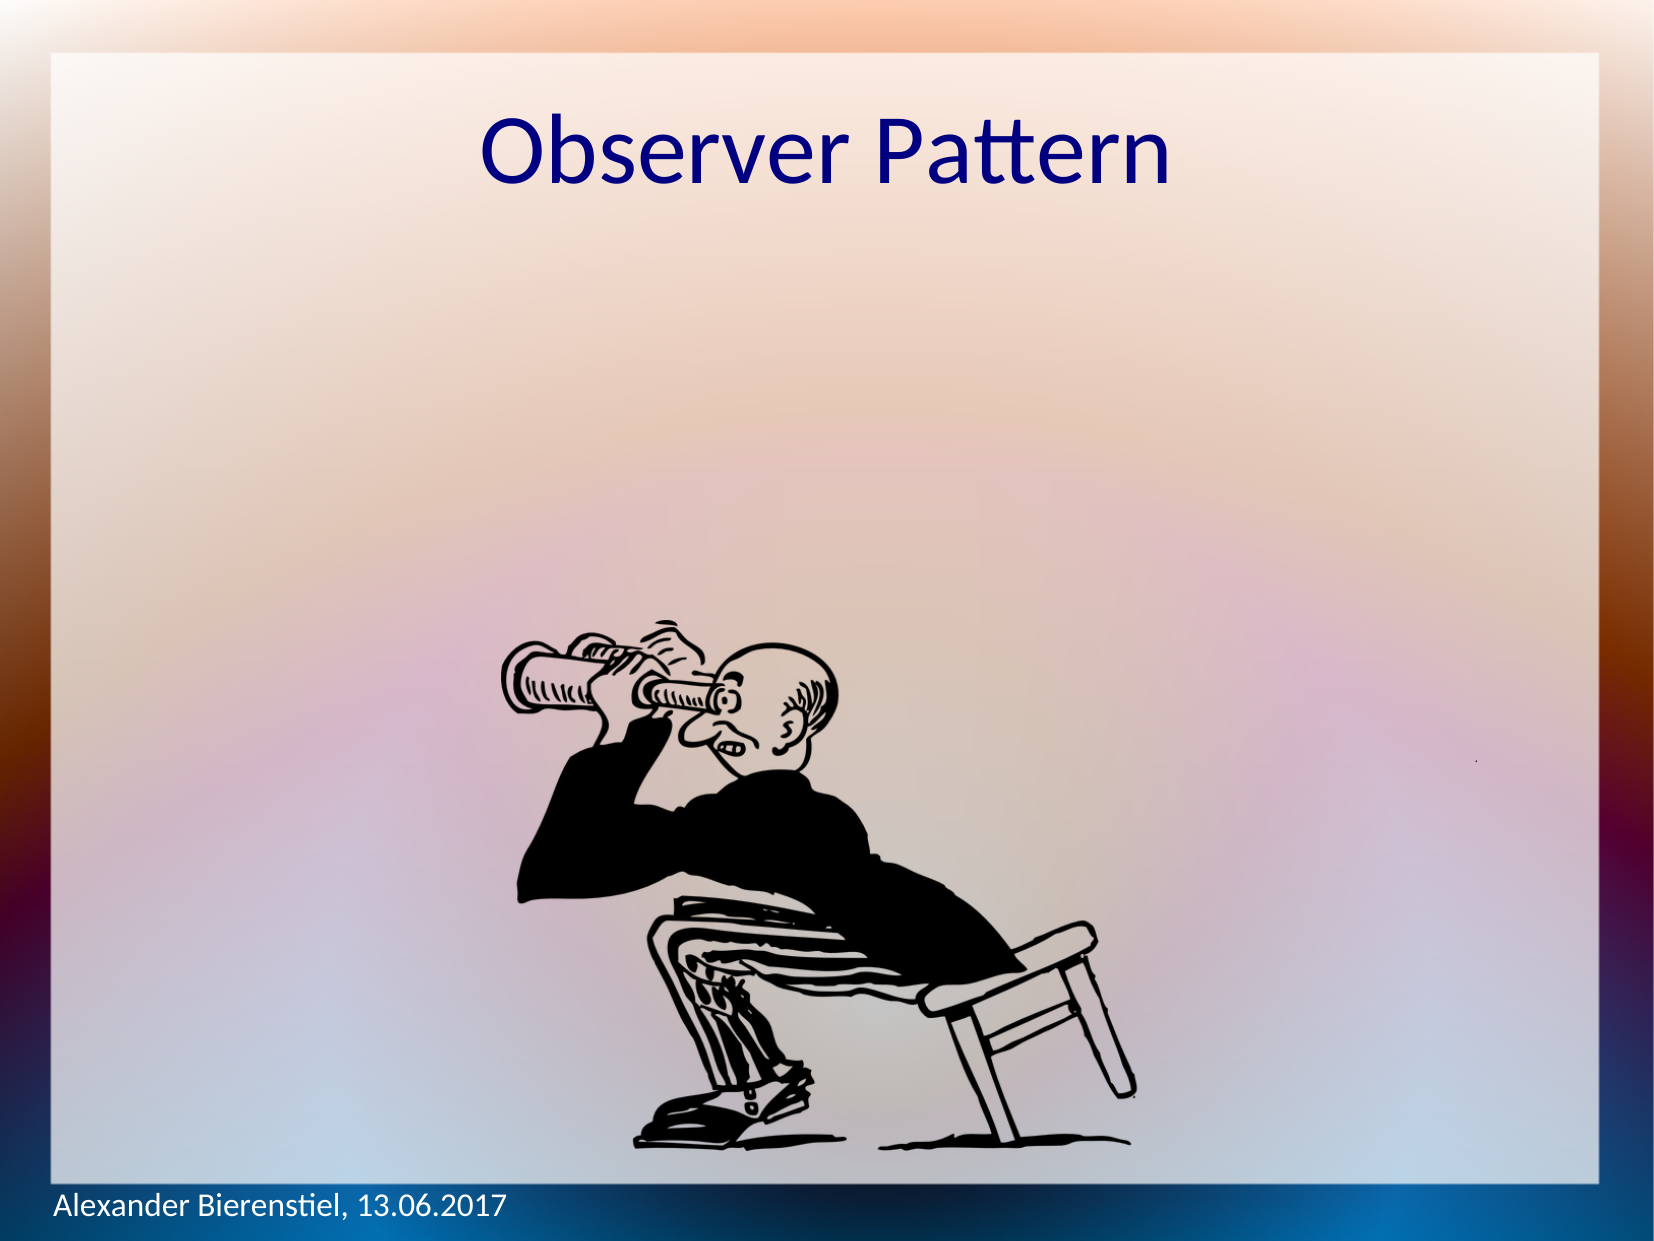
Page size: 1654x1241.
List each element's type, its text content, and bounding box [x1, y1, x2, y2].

text_box Alexander Bierenstiel, 13.06.2017 [53, 1074, 1595, 1241]
title Observer Pattern [82, 55, 1571, 263]
picture [0, 0, 1654, 1241]
